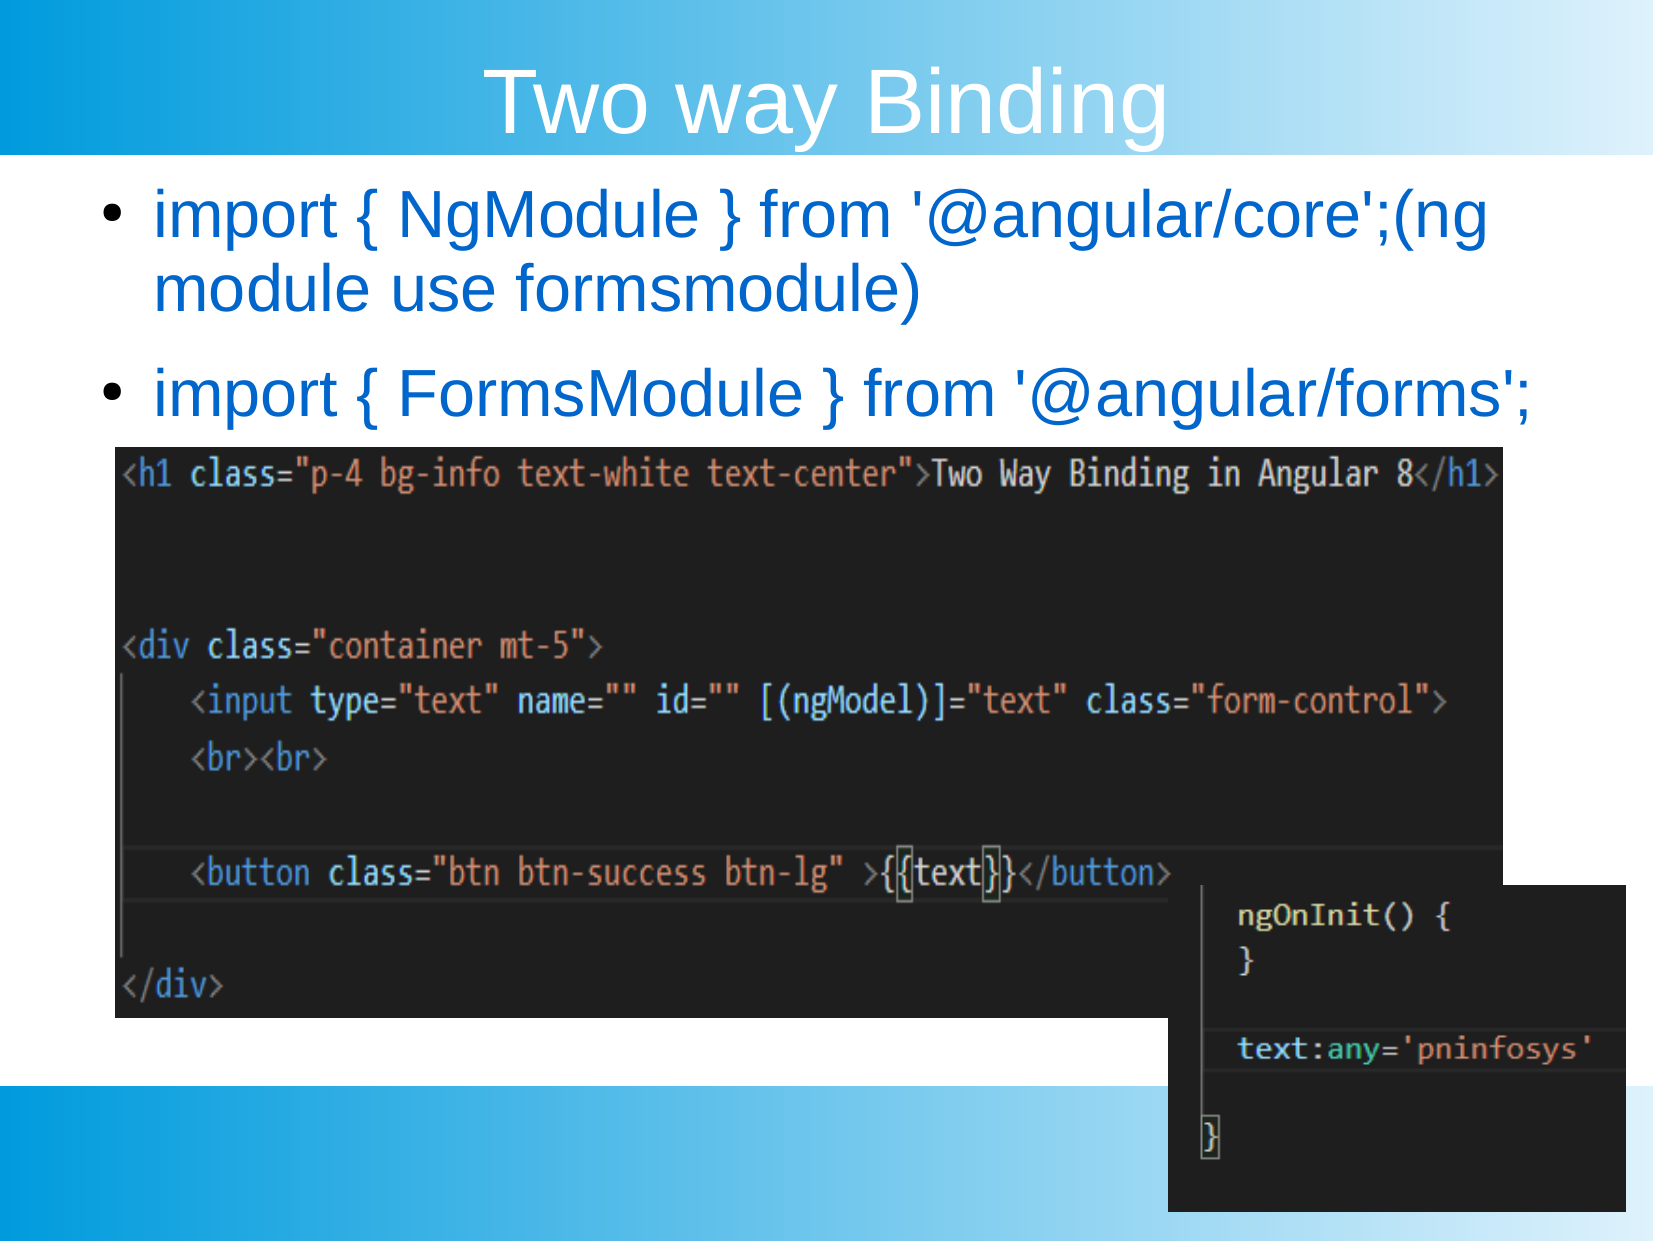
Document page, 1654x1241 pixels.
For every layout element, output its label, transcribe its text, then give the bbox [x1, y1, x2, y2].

picture [115, 447, 1626, 1212]
title Two way Binding [82, 49, 1571, 155]
list import { NgModule } from '@angular/core';(ng module use formsmodule) import { FormsModule } from '@angular/forms'; [82, 176, 1571, 1010]
